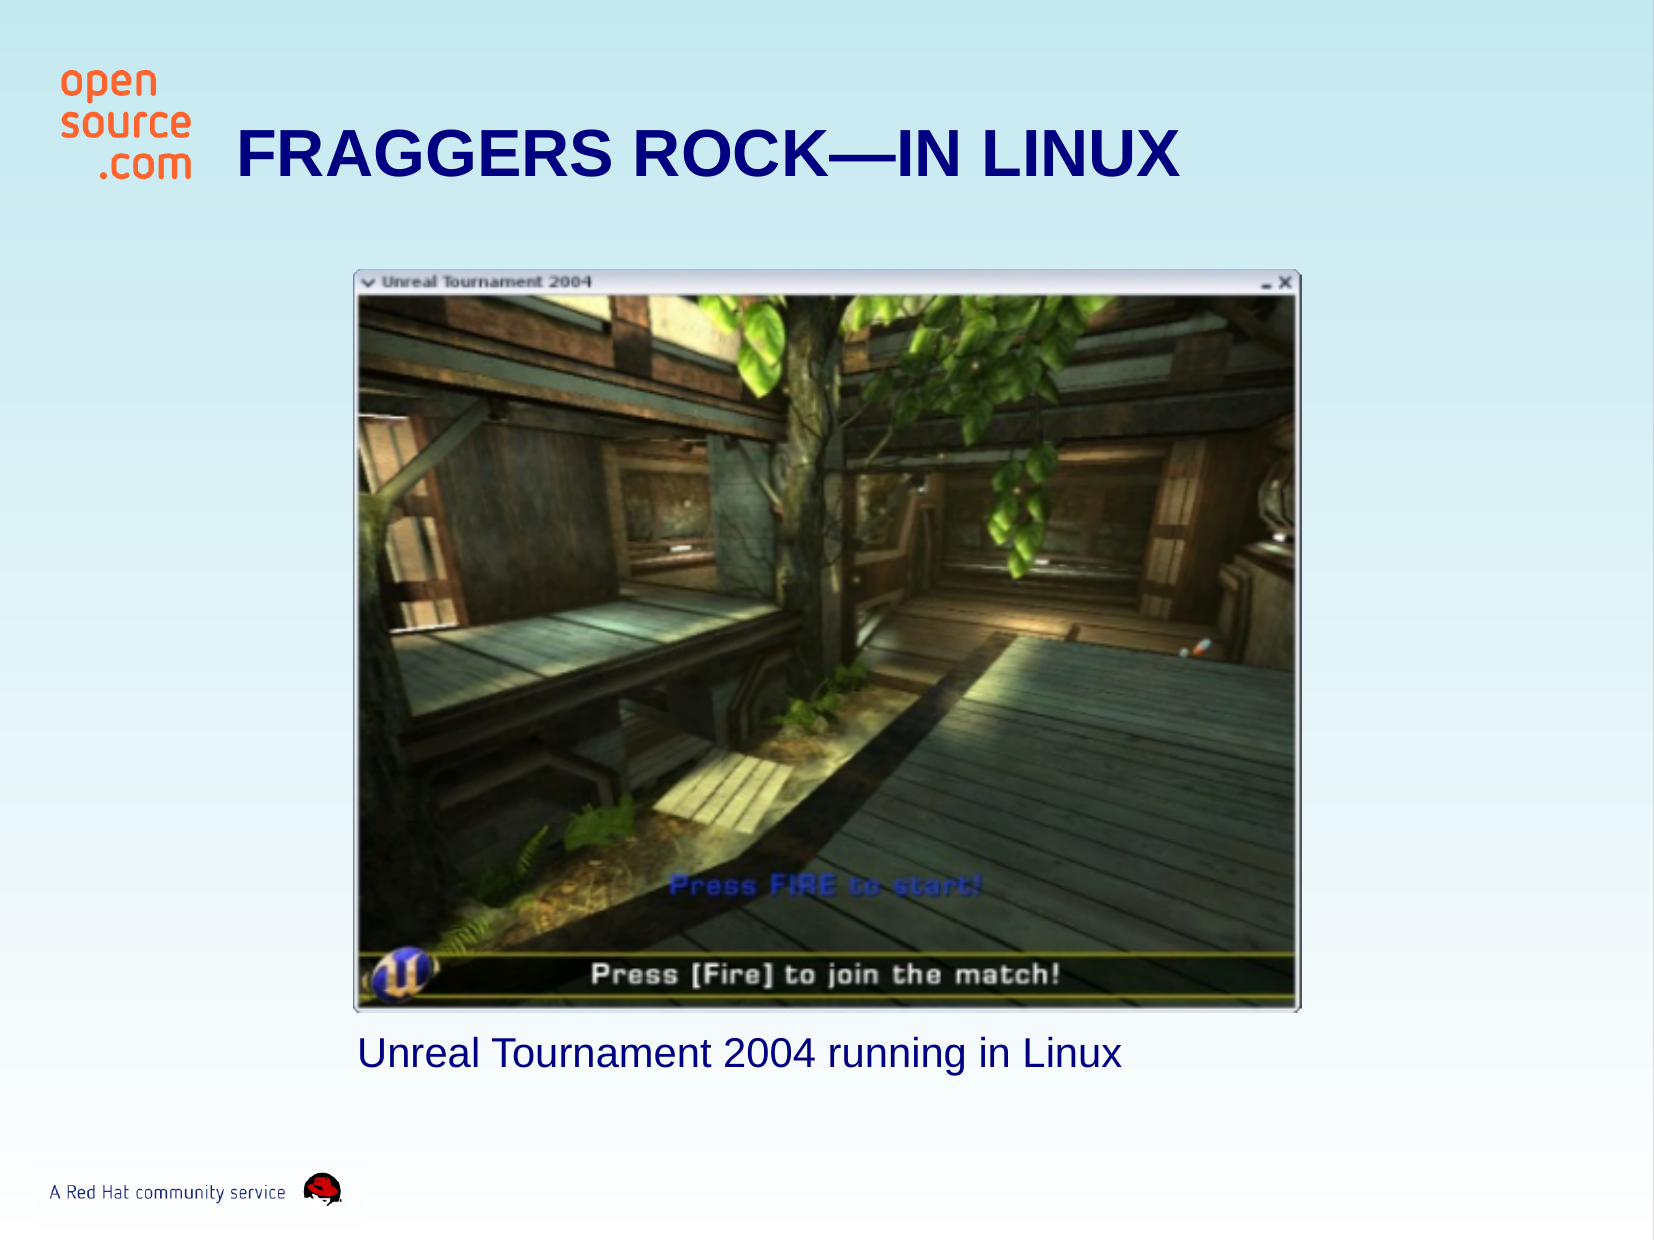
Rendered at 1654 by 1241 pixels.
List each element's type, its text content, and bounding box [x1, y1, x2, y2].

picture [0, 0, 1654, 1241]
list Unreal Tournament 2004 running in Linux [286, 1030, 1654, 1241]
title FRAGGERS ROCK—IN LINUX [236, 49, 1654, 257]
